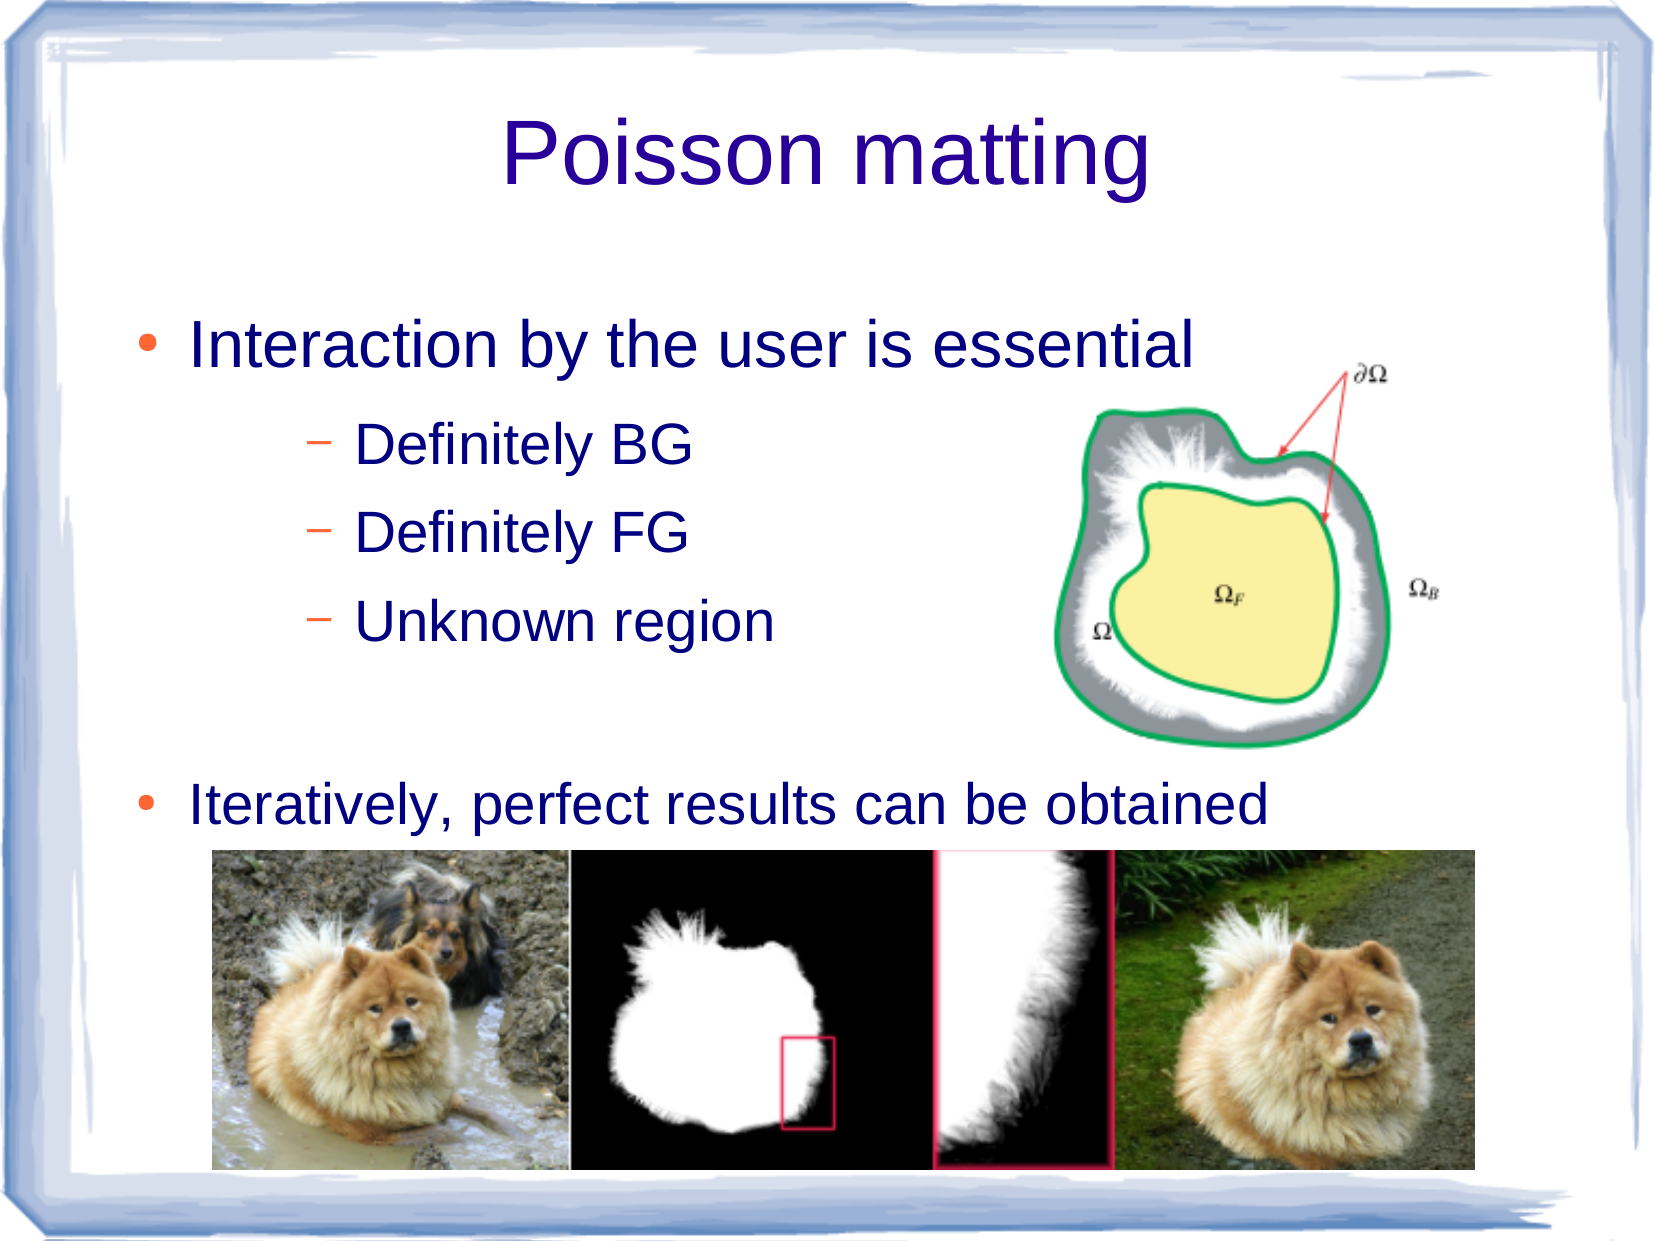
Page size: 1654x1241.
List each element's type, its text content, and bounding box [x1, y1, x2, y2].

picture [0, 0, 1654, 1241]
list Interaction by the user is essential Definitely BG Definitely FG Unknown region Iteratively, perfect results can be obtained [118, 307, 1571, 987]
title Poisson matting [82, 49, 1571, 257]
